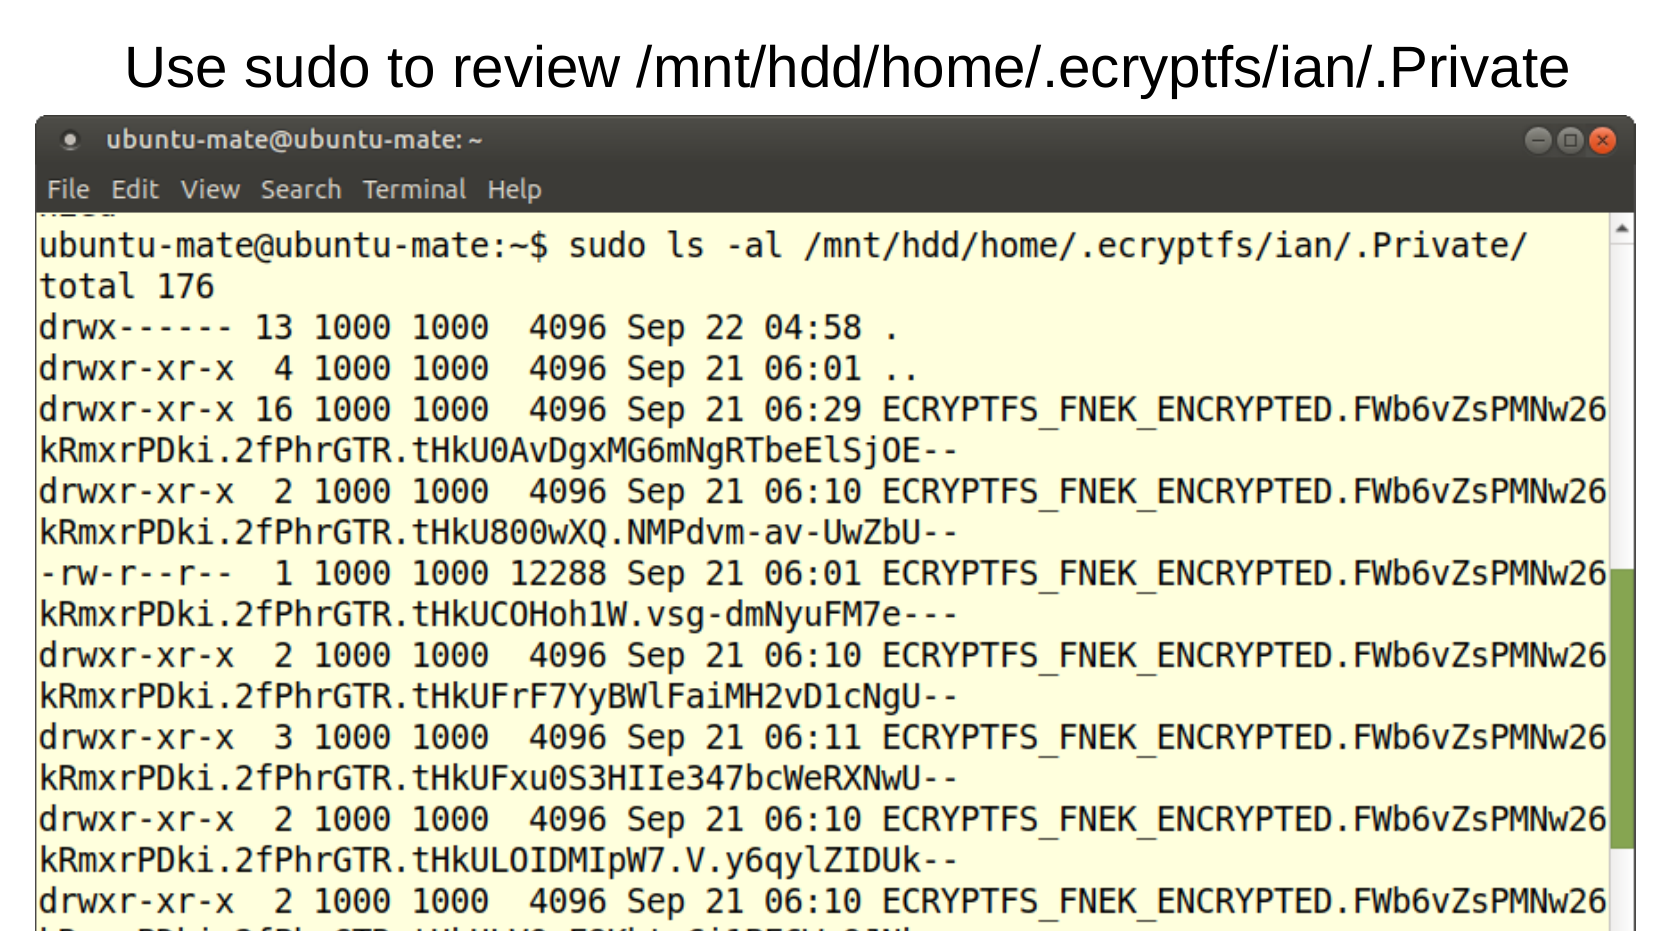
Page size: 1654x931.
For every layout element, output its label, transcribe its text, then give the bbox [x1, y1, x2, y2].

picture [35, 115, 1636, 931]
title Use sudo to review /mnt/hdd/home/.ecryptfs/ian/.Private [35, 21, 1626, 115]
